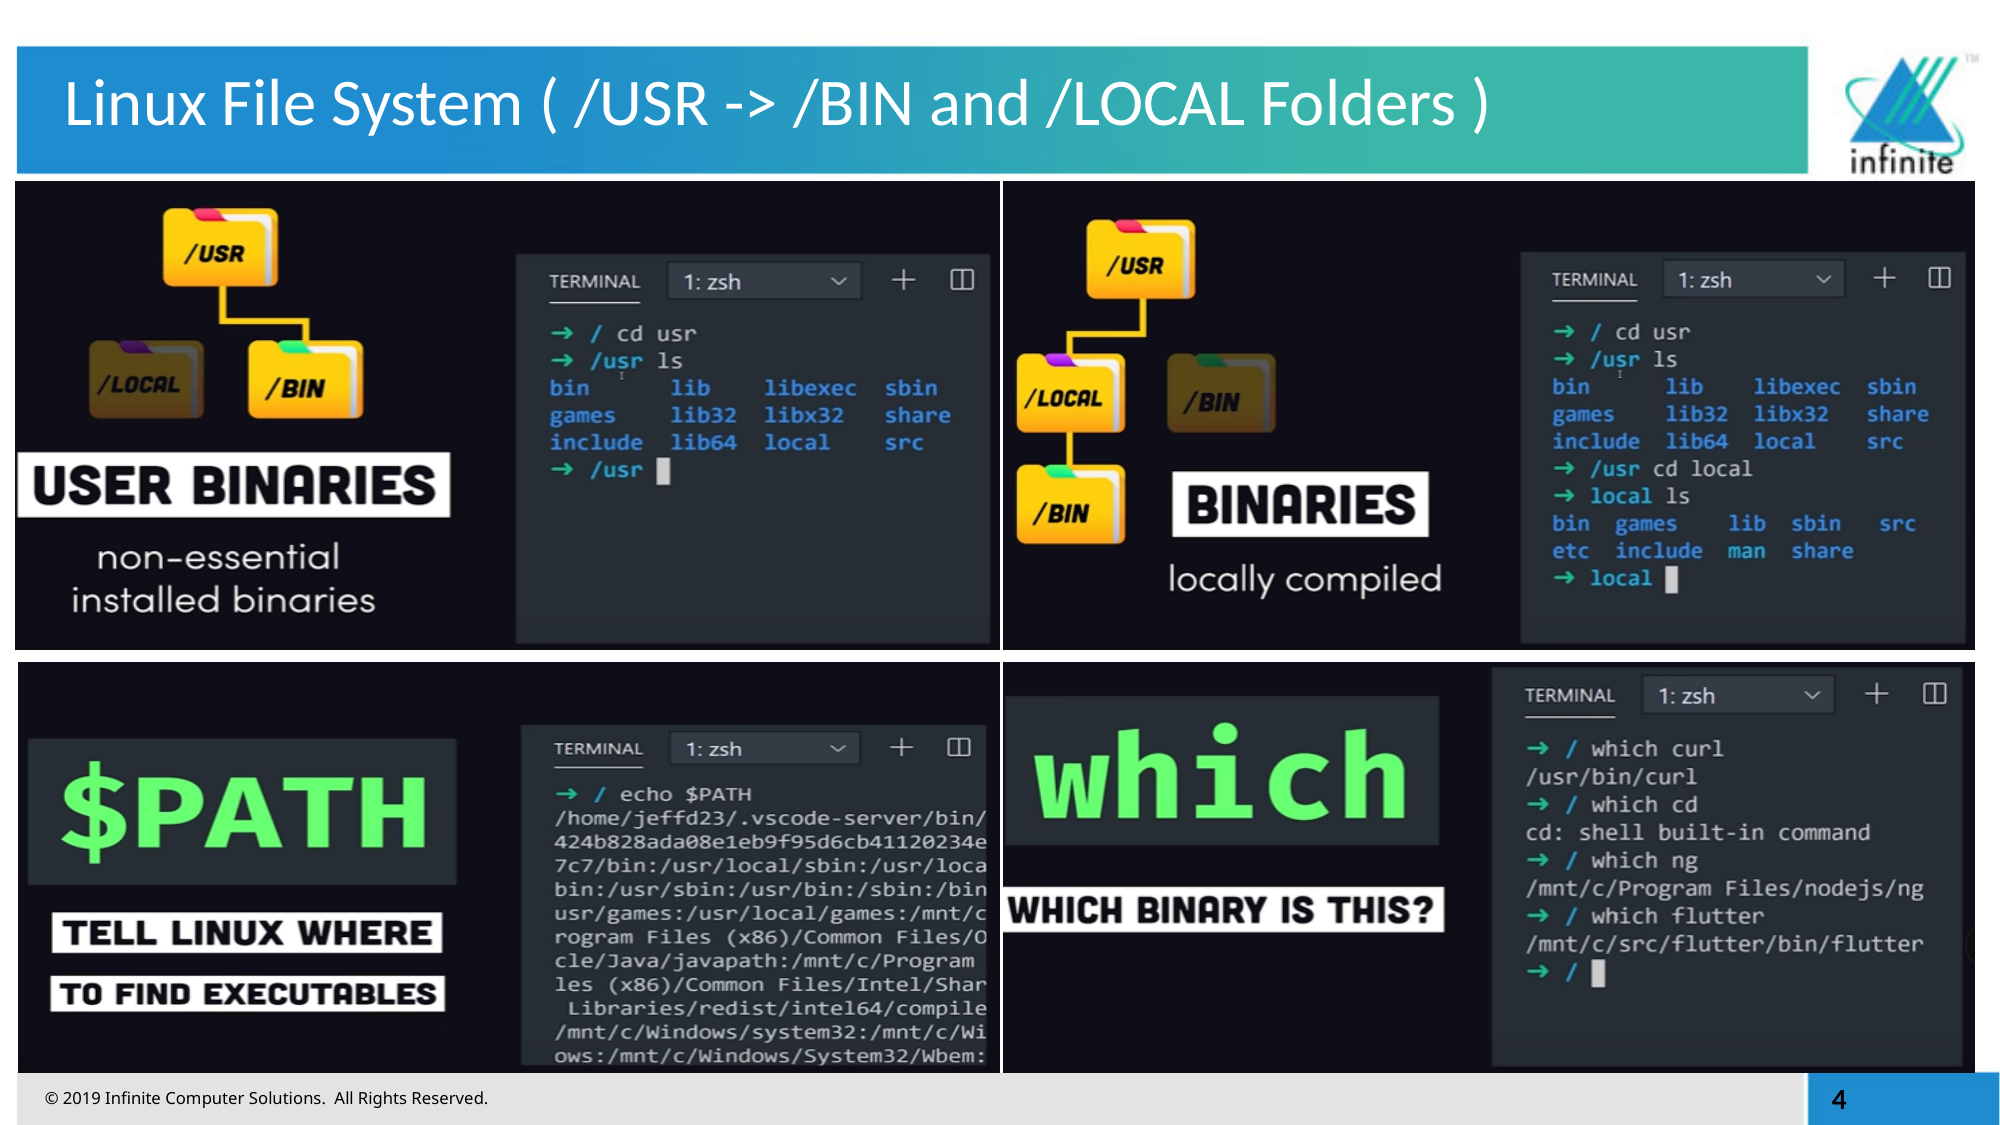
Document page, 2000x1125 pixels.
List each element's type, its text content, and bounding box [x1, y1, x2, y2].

slide_number <number> [1662, 1073, 2000, 1125]
picture [15, 0, 2000, 1125]
title Linux File System ( /USR -> /BIN and /LOCAL Folders ) [49, 51, 1913, 182]
